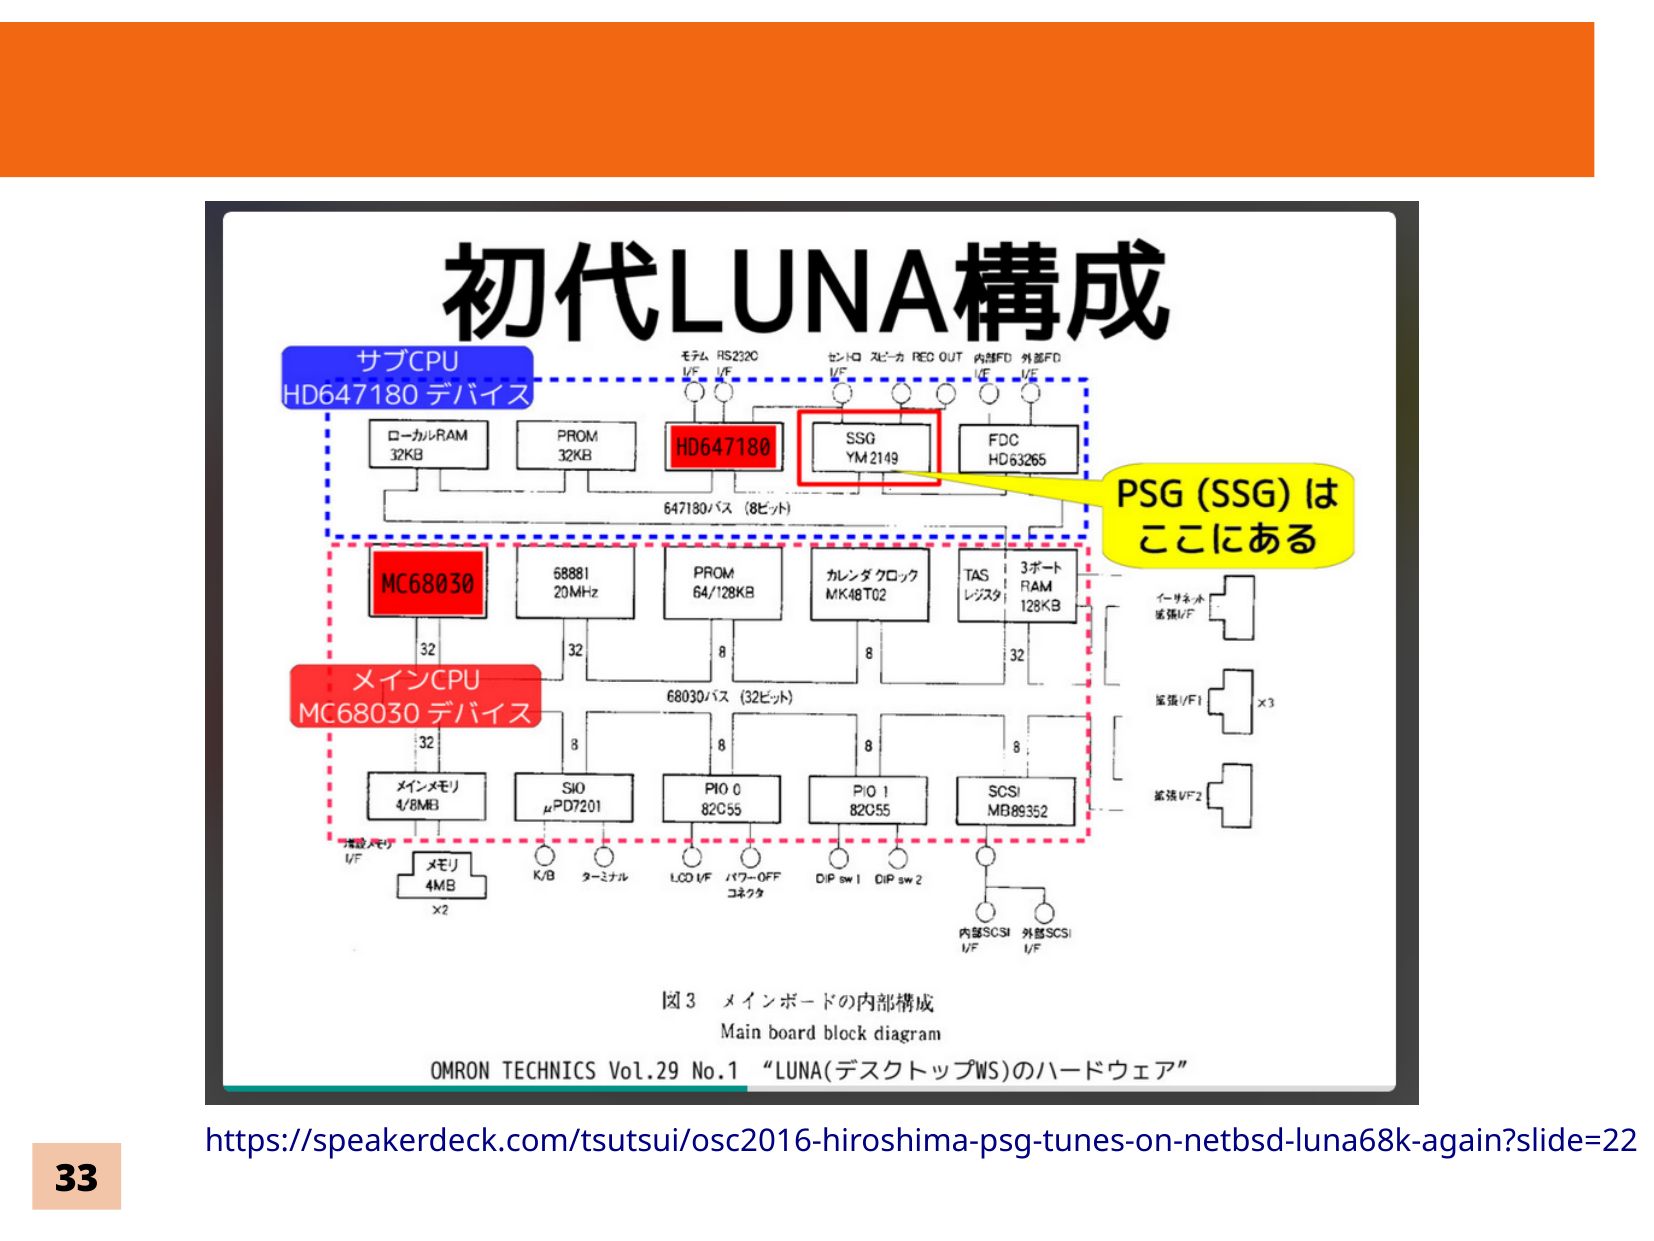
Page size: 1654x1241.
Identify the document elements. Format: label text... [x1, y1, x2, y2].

text_box https://speakerdeck.com/tsutsui/osc2016-hiroshima-psg-tunes-on-netbsd-luna68k-again?slide=22 [0, 1110, 1654, 1181]
picture [205, 201, 1419, 1105]
